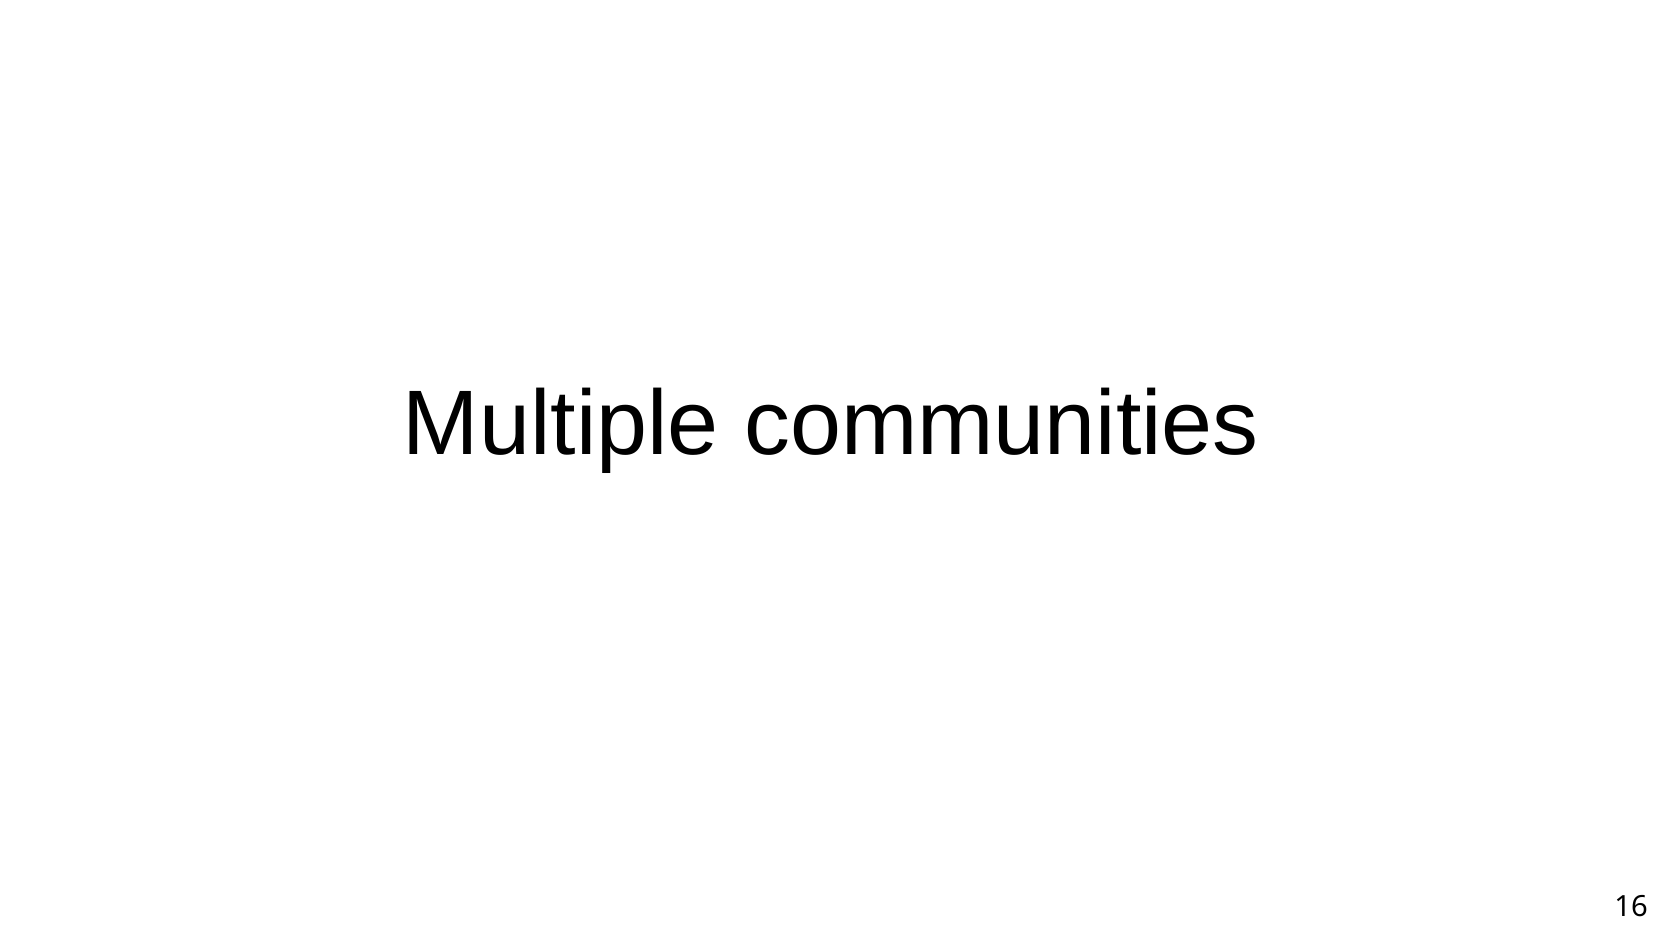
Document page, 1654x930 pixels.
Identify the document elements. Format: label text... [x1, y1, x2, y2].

title Multiple communities [87, 344, 1576, 501]
